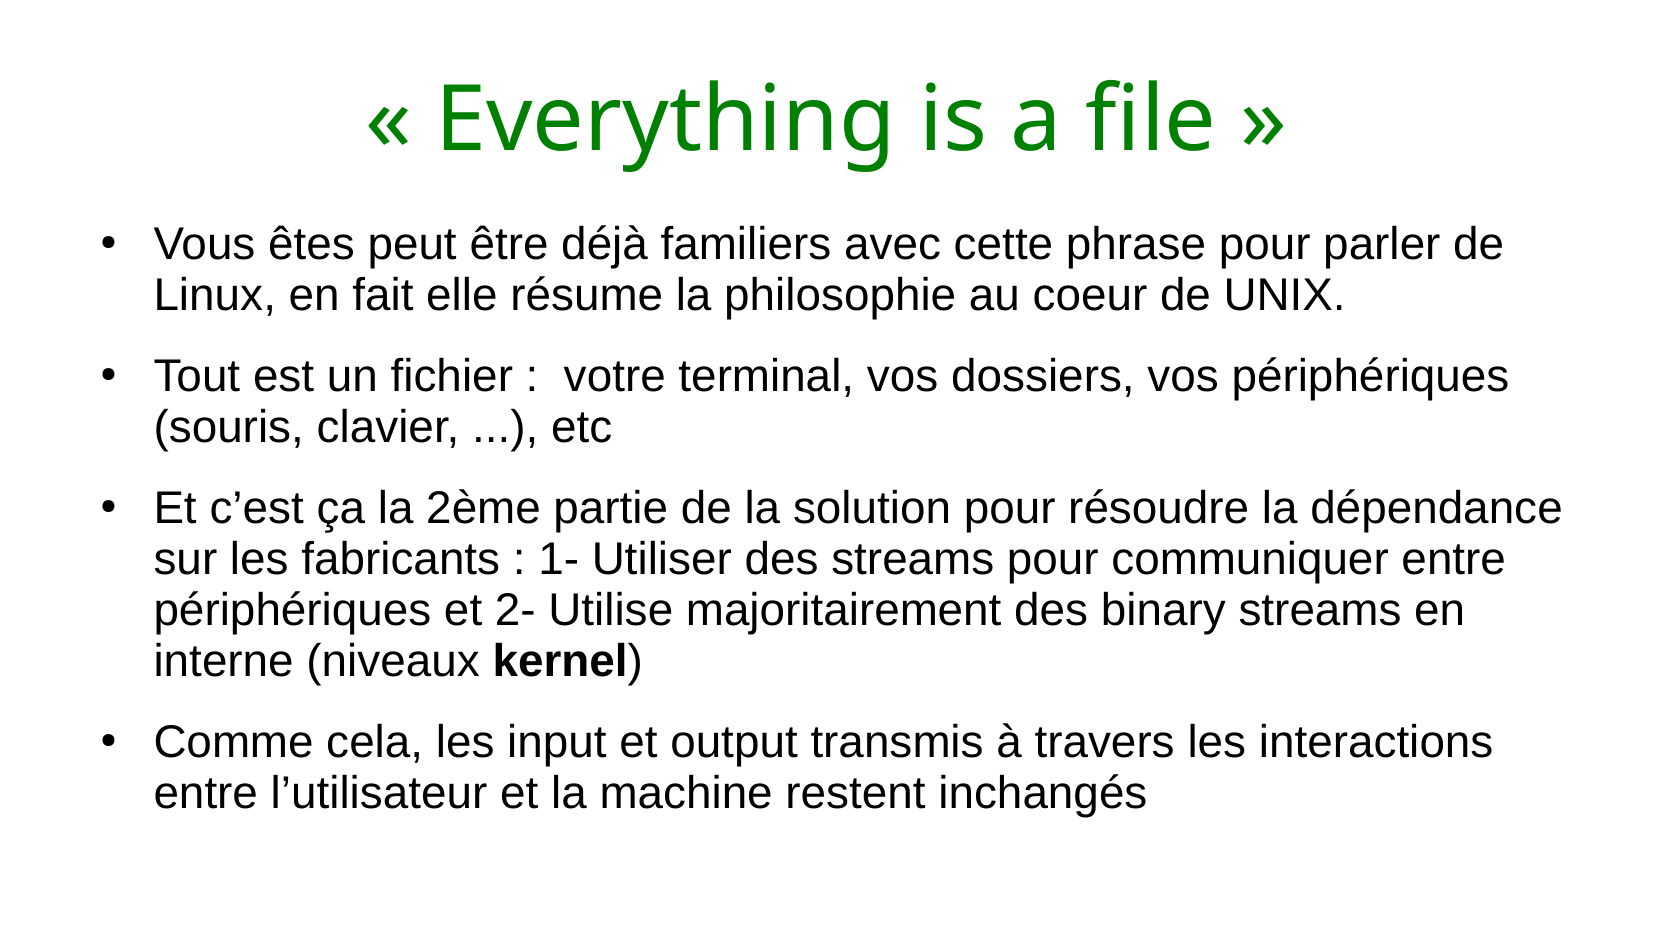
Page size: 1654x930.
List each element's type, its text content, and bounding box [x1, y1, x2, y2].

list Vous êtes peut être déjà familiers avec cette phrase pour parler de Linux, en fait elle résume la philosophie au coeur de UNIX. Tout est un fichier : votre terminal, vos dossiers, vos périphériques (souris, clavier, ...), etc Et c’est ça la 2ème partie de la solution pour résoudre la dépendance sur les fabricants : 1- Utiliser des streams pour communiquer entre périphériques et 2- Utilise majoritairement des binary streams en interne (niveaux kernel) Comme cela, les input et output transmis à travers les interactions entre l’utilisateur et la machine restent inchangés [82, 217, 1571, 863]
title « Everything is a file » [82, 37, 1571, 193]
